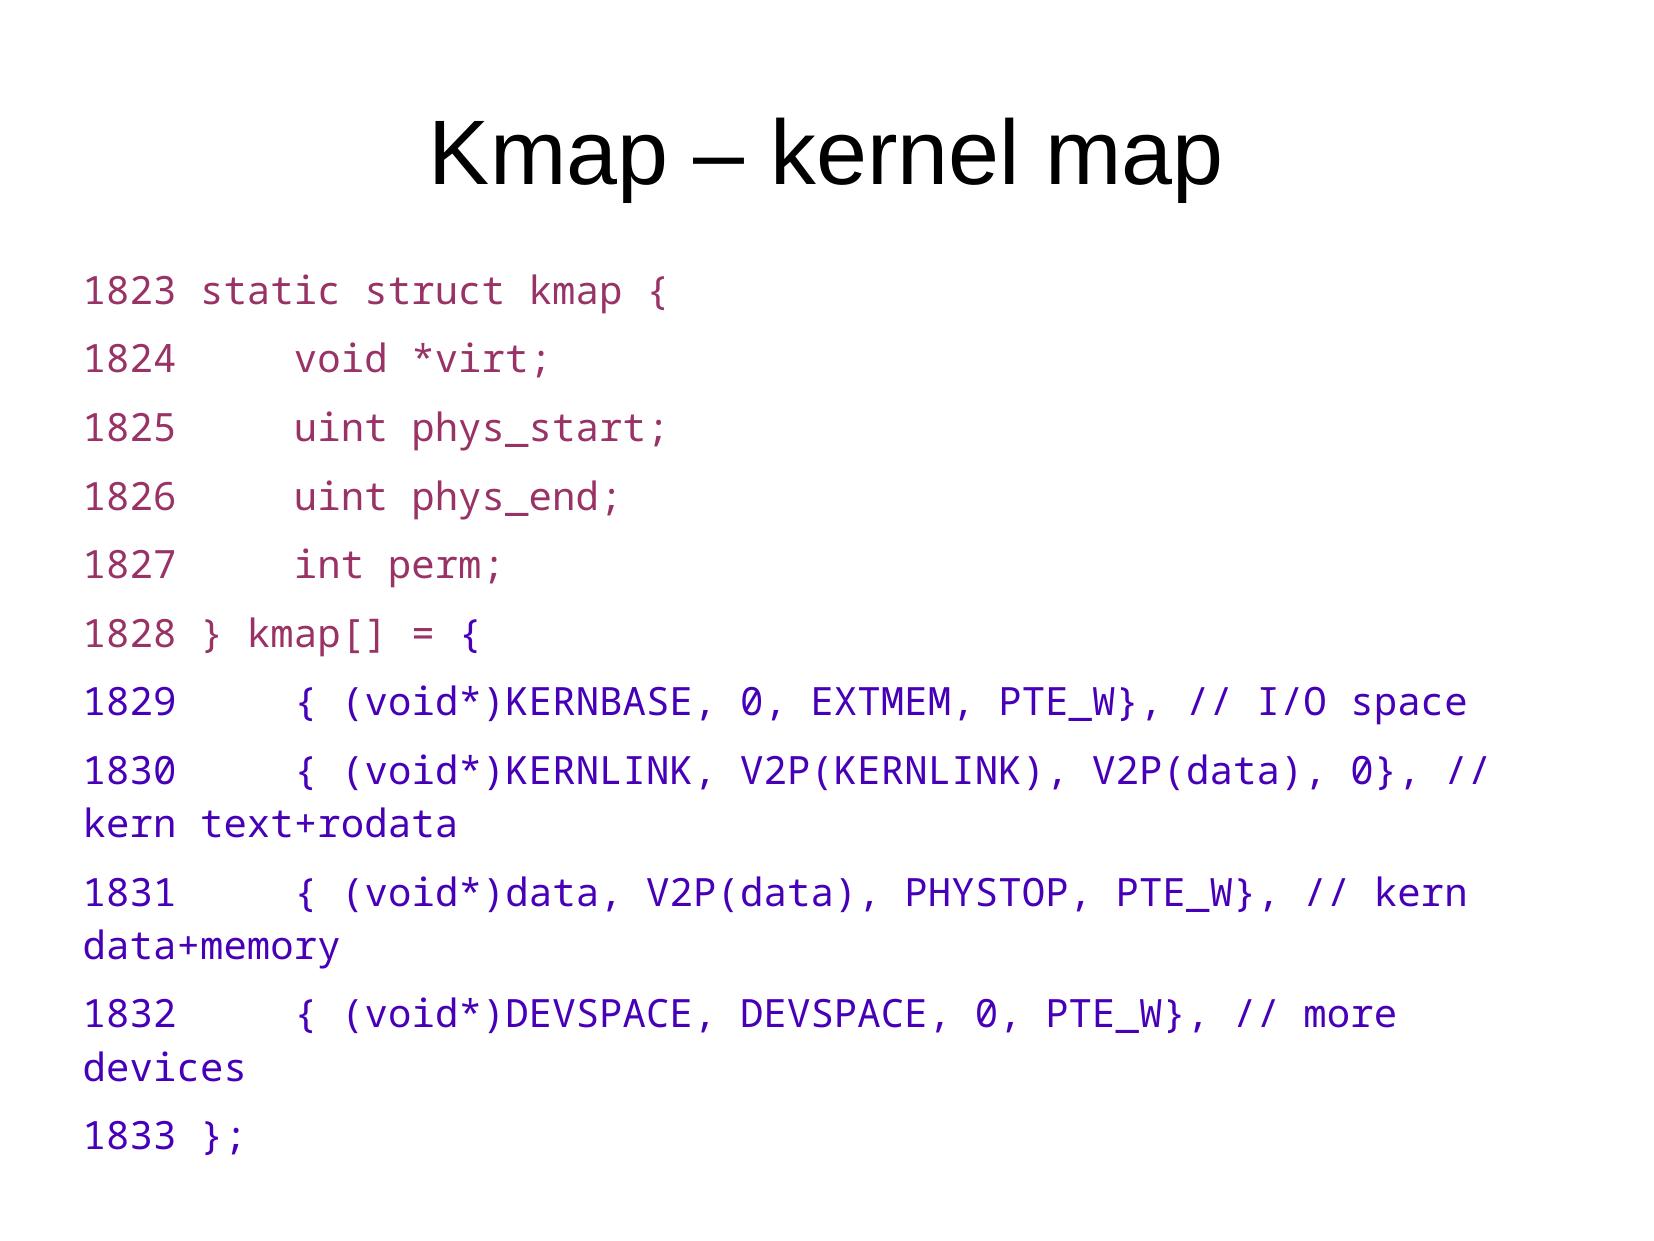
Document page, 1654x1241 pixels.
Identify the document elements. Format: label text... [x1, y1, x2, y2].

list 1823 static struct kmap { 1824 void *virt; 1825 uint phys_start; 1826 uint phys_end; 1827 int perm; 1828 } kmap[] = { 1829 { (void*)KERNBASE, 0, EXTMEM, PTE_W}, // I/O space 1830 { (void*)KERNLINK, V2P(KERNLINK), V2P(data), 0}, // kern text+rodata 1831 { (void*)data, V2P(data), PHYSTOP, PTE_W}, // kern data+memory 1832 { (void*)DEVSPACE, DEVSPACE, 0, PTE_W}, // more devices 1833 }; [82, 262, 1571, 1163]
title Kmap – kernel map [82, 49, 1571, 257]
